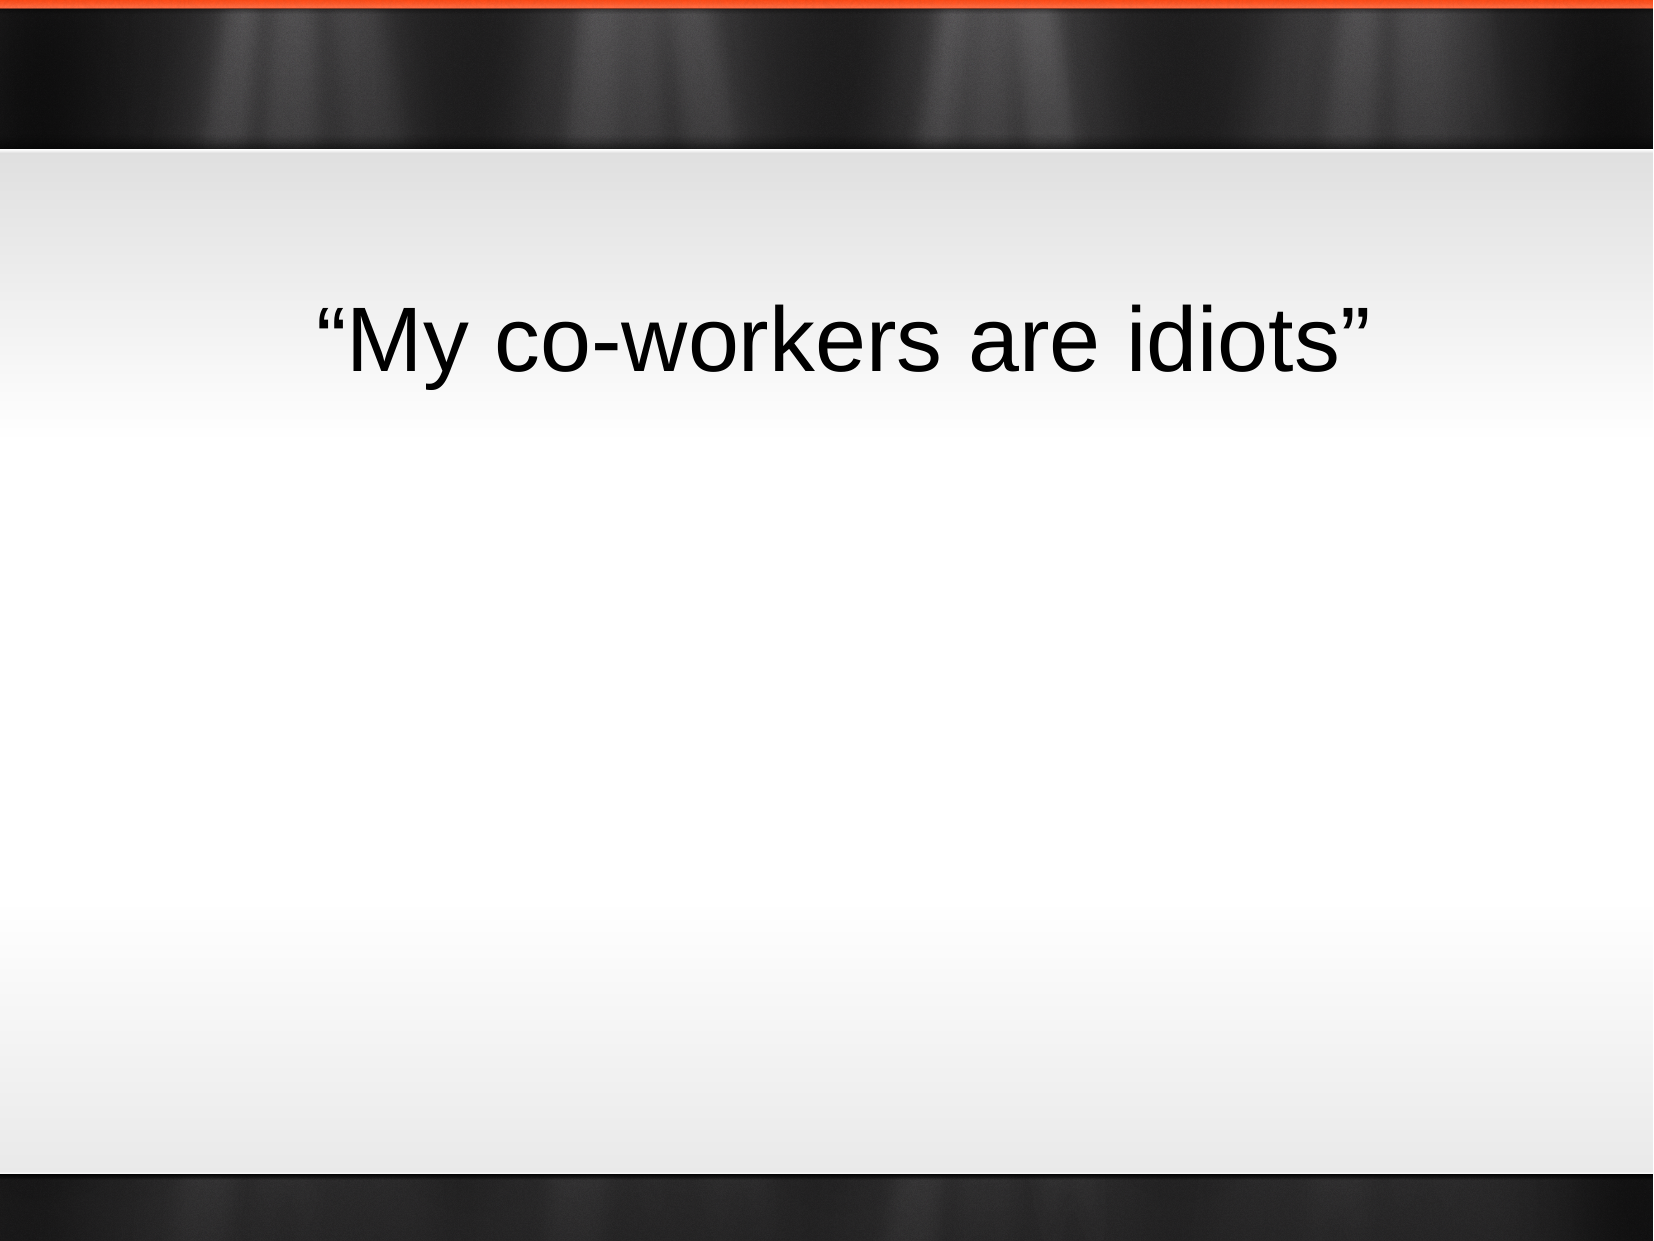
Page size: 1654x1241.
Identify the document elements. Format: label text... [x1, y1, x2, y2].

subtitle “My co-workers are idiots” [100, 6, 1588, 1125]
picture [0, 0, 1653, 1241]
